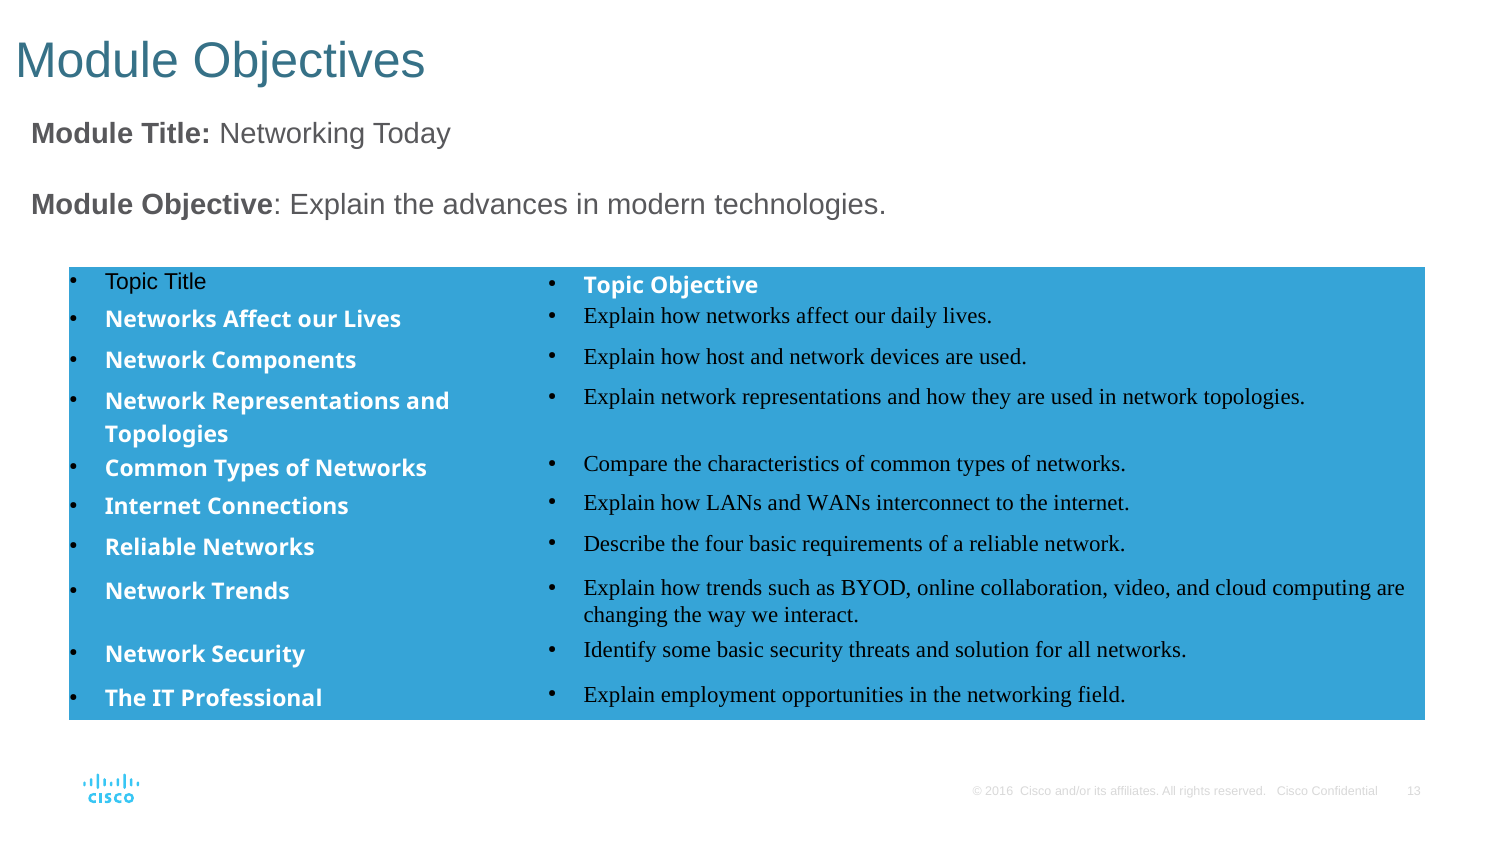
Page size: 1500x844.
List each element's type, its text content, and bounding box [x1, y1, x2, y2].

table_cell The IT Professional [69, 680, 548, 720]
table_cell Network Security [69, 636, 548, 680]
table_cell Explain how trends such as BYOD, online collaboration, video, and cloud computing are changing the way we interact. [548, 573, 1425, 636]
table_cell Internet Connections [69, 488, 548, 529]
table_cell Explain employment opportunities in the networking field. [548, 680, 1425, 720]
table_cell Compare the characteristics of common types of networks. [548, 450, 1425, 488]
table_cell Networks Affect our Lives [69, 301, 548, 342]
table_cell Identify some basic security threats and solution for all networks. [548, 636, 1425, 680]
table_header Topic Title [69, 267, 548, 301]
table_cell Explain how LANs and WANs interconnect to the internet. [548, 488, 1425, 529]
table_cell Network Representations and Topologies [69, 383, 548, 450]
title Module Objectives [0, 6, 1500, 108]
table_header Topic Objective [548, 267, 1425, 301]
table_cell Common Types of Networks [69, 450, 548, 488]
table_cell Network Trends [69, 573, 548, 636]
table_cell Reliable Networks [69, 529, 548, 573]
table_cell Explain network representations and how they are used in network topologies. [548, 383, 1425, 450]
table_cell Explain how host and network devices are used. [548, 342, 1425, 383]
list Module Title: Networking Today Module Objective: Explain the advances in modern technologies. [16, 107, 1449, 244]
table_cell Explain how networks affect our daily lives. [548, 301, 1425, 342]
table_cell Describe the four basic requirements of a reliable network. [548, 529, 1425, 573]
table_cell Network Components [69, 342, 548, 383]
